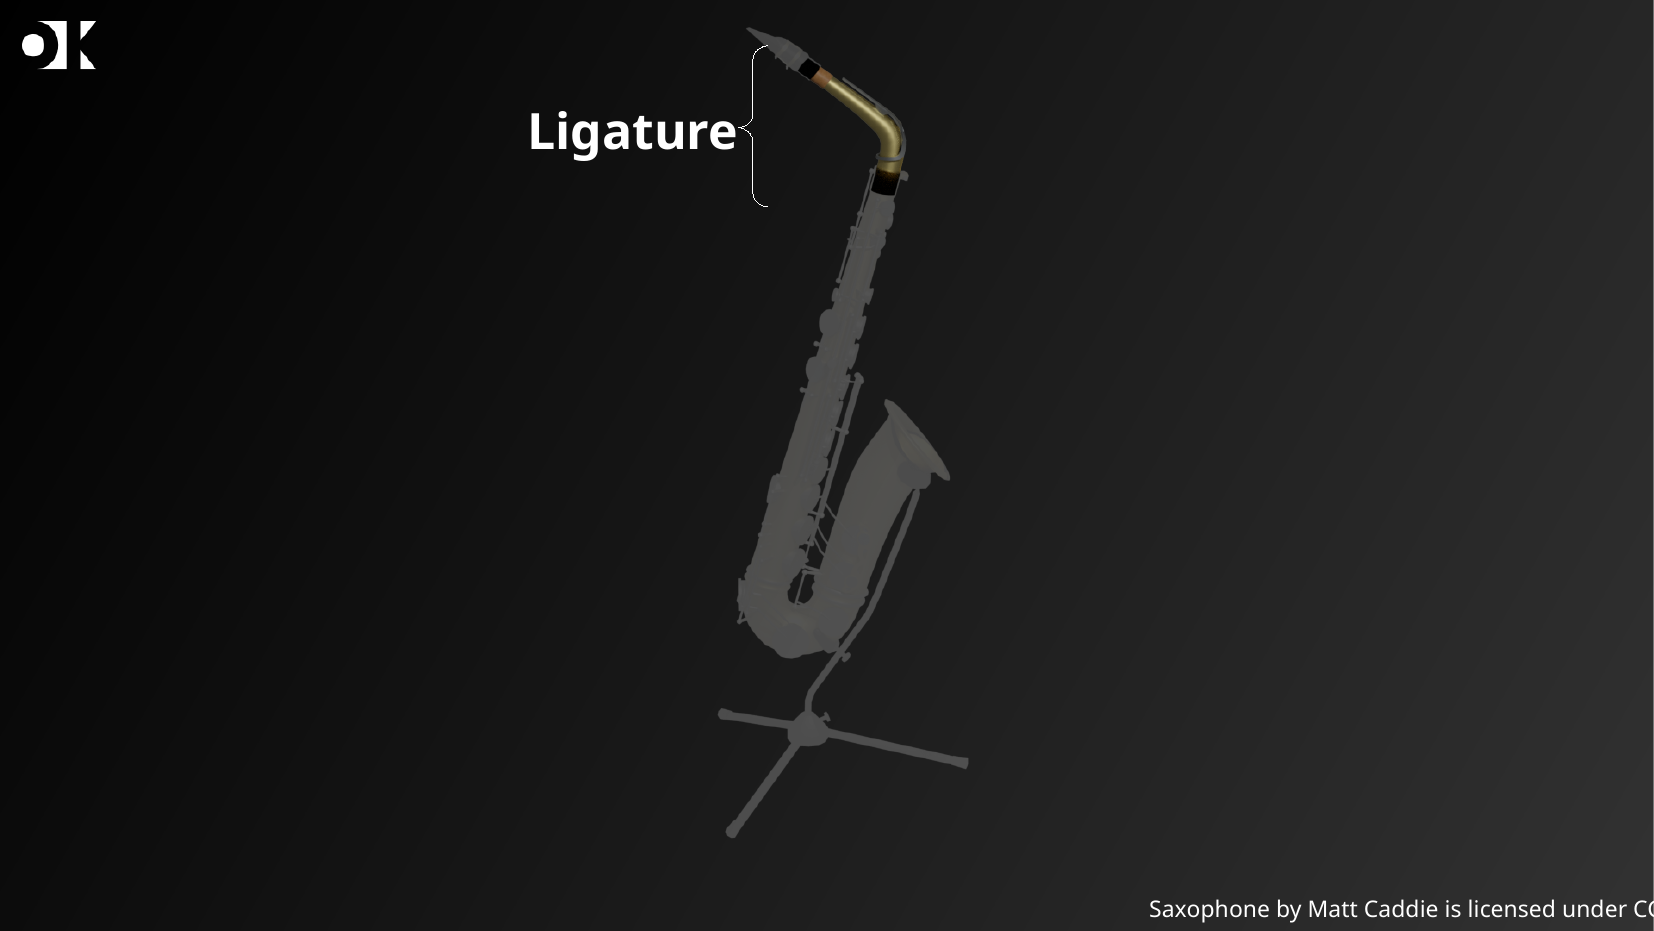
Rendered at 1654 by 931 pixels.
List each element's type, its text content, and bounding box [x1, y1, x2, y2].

text_box Ligature [512, 88, 739, 162]
picture [0, 0, 1654, 931]
text_box Saxophone by Matt Caddie is licensed under CC-BY. [1134, 885, 1654, 928]
